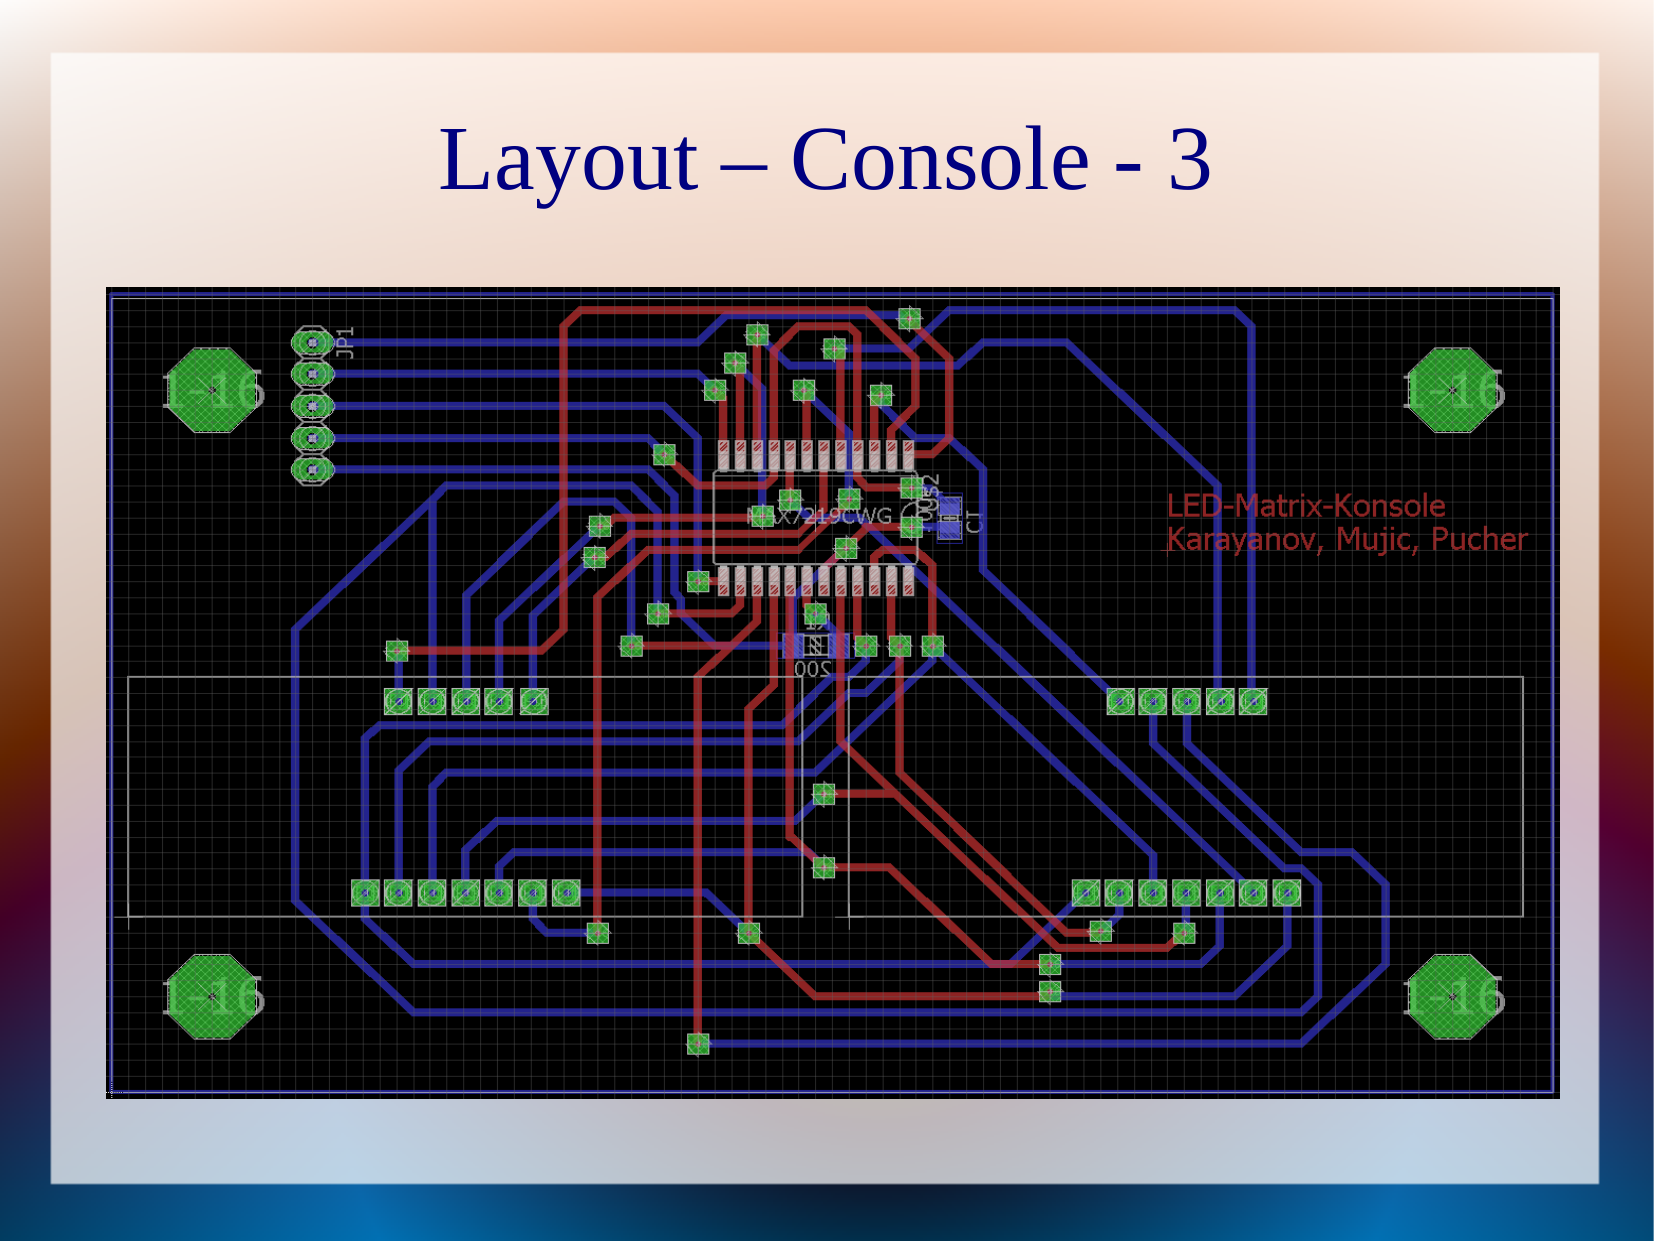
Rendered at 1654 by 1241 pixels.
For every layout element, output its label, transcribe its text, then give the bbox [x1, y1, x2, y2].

picture [0, 0, 1654, 1241]
title Layout – Console - 3 [82, 55, 1571, 263]
